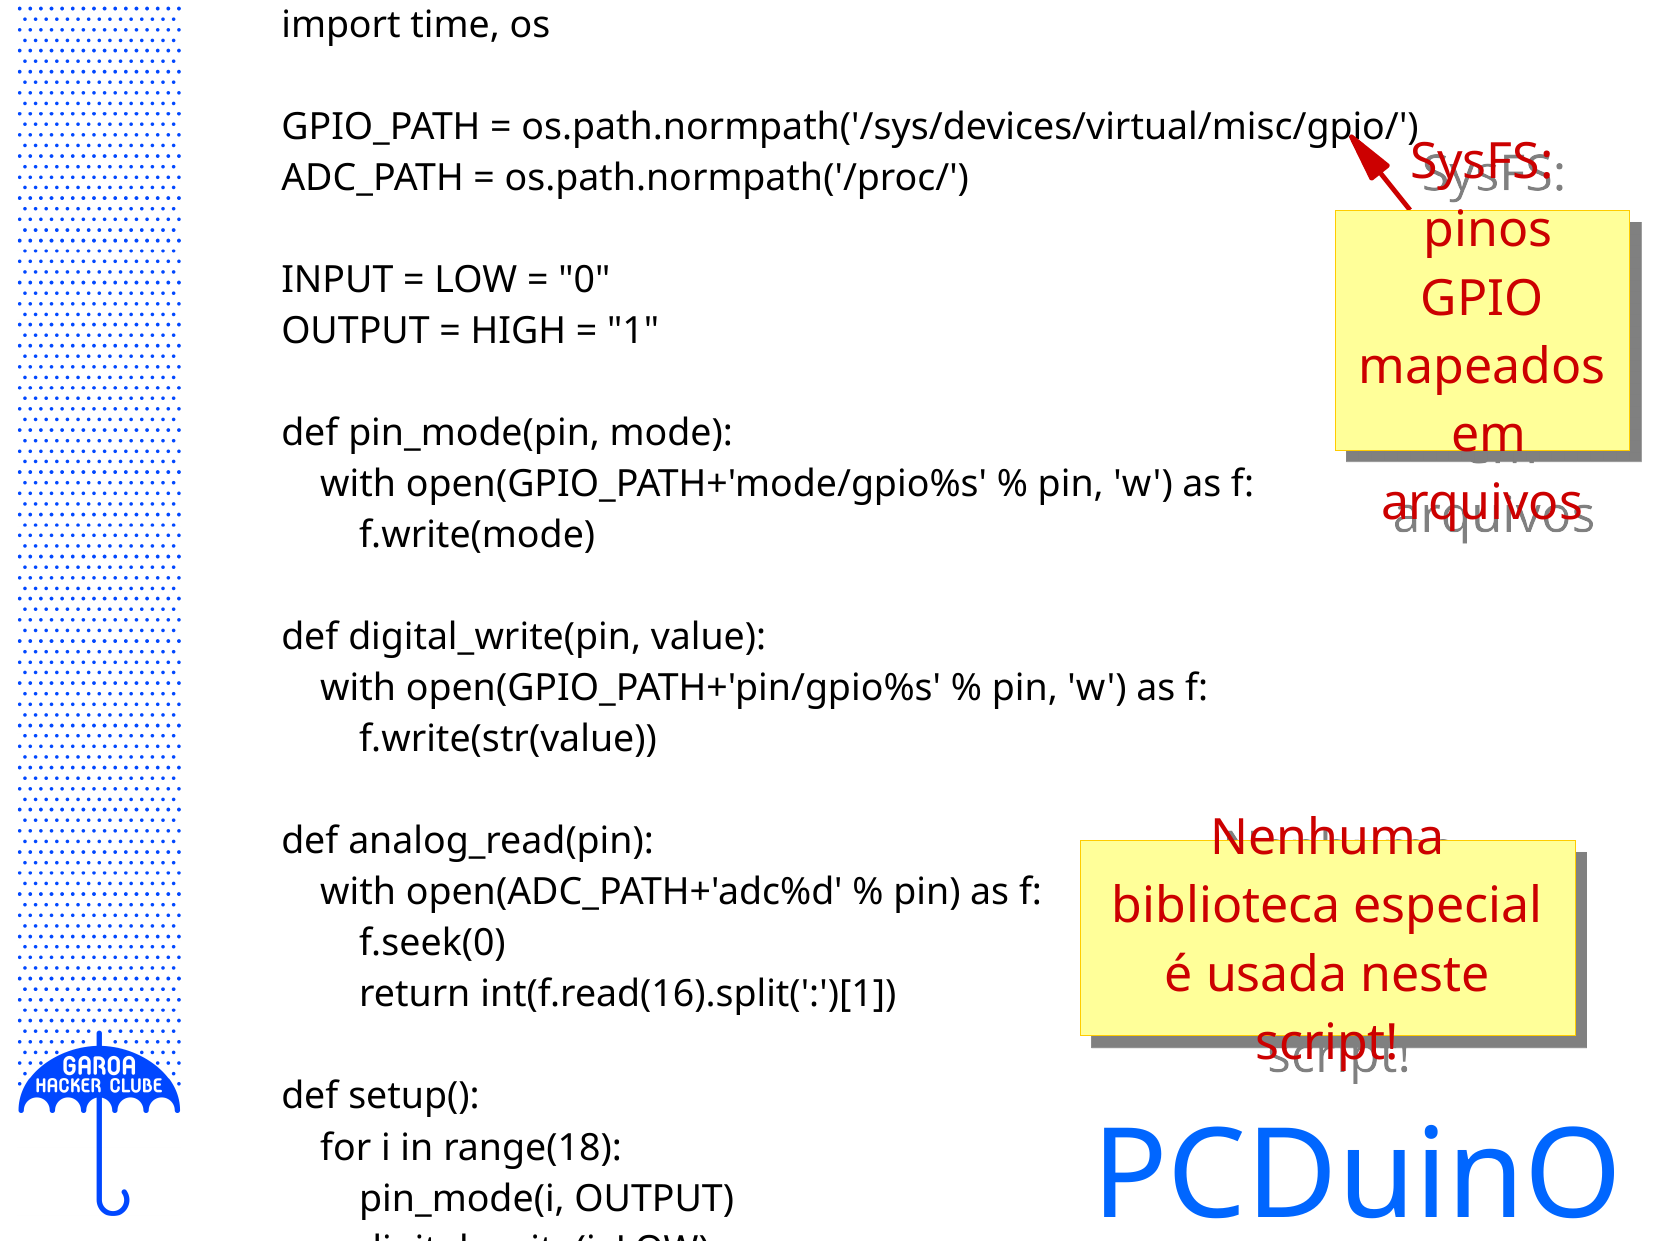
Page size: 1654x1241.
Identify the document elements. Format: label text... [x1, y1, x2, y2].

text_box Nenhuma biblioteca especial é usada neste script! [1080, 840, 1576, 1036]
text_box SysFS: pinos GPIO mapeados em arquivos [1335, 210, 1630, 451]
title PCDuinO [1478, 1065, 1651, 1241]
picture [17, 0, 181, 1216]
text_box import time, os GPIO_PATH = os.path.normpath('/sys/devices/virtual/misc/gpio/') ADC_PATH = os.path.normpath('/proc/') INPUT = LOW = "0" OUTPUT = HIGH = "1" def pin_mode(pin, mode): with open(GPIO_PATH+'mode/gpio%s' % pin, 'w') as f: f.write(mode) def digital_write(pin, value): with open(GPIO_PATH+'pin/gpio%s' % pin, 'w') as f: f.write(str(value)) def analog_read(pin): with open(ADC_PATH+'adc%d' % pin) as f: f.seek(0) return int(f.read(16).split(':')[1]) def setup(): for i in range(18): pin_mode(i, OUTPUT) digital_write(i, LOW) setup() while True: for i in [0, 1, 7, 5, 4, 2]: digital_write(i, 1) delay = analog_read(5)/4096.0 time.sleep(delay) digital_write(i, 0) [266, 0, 1478, 1241]
